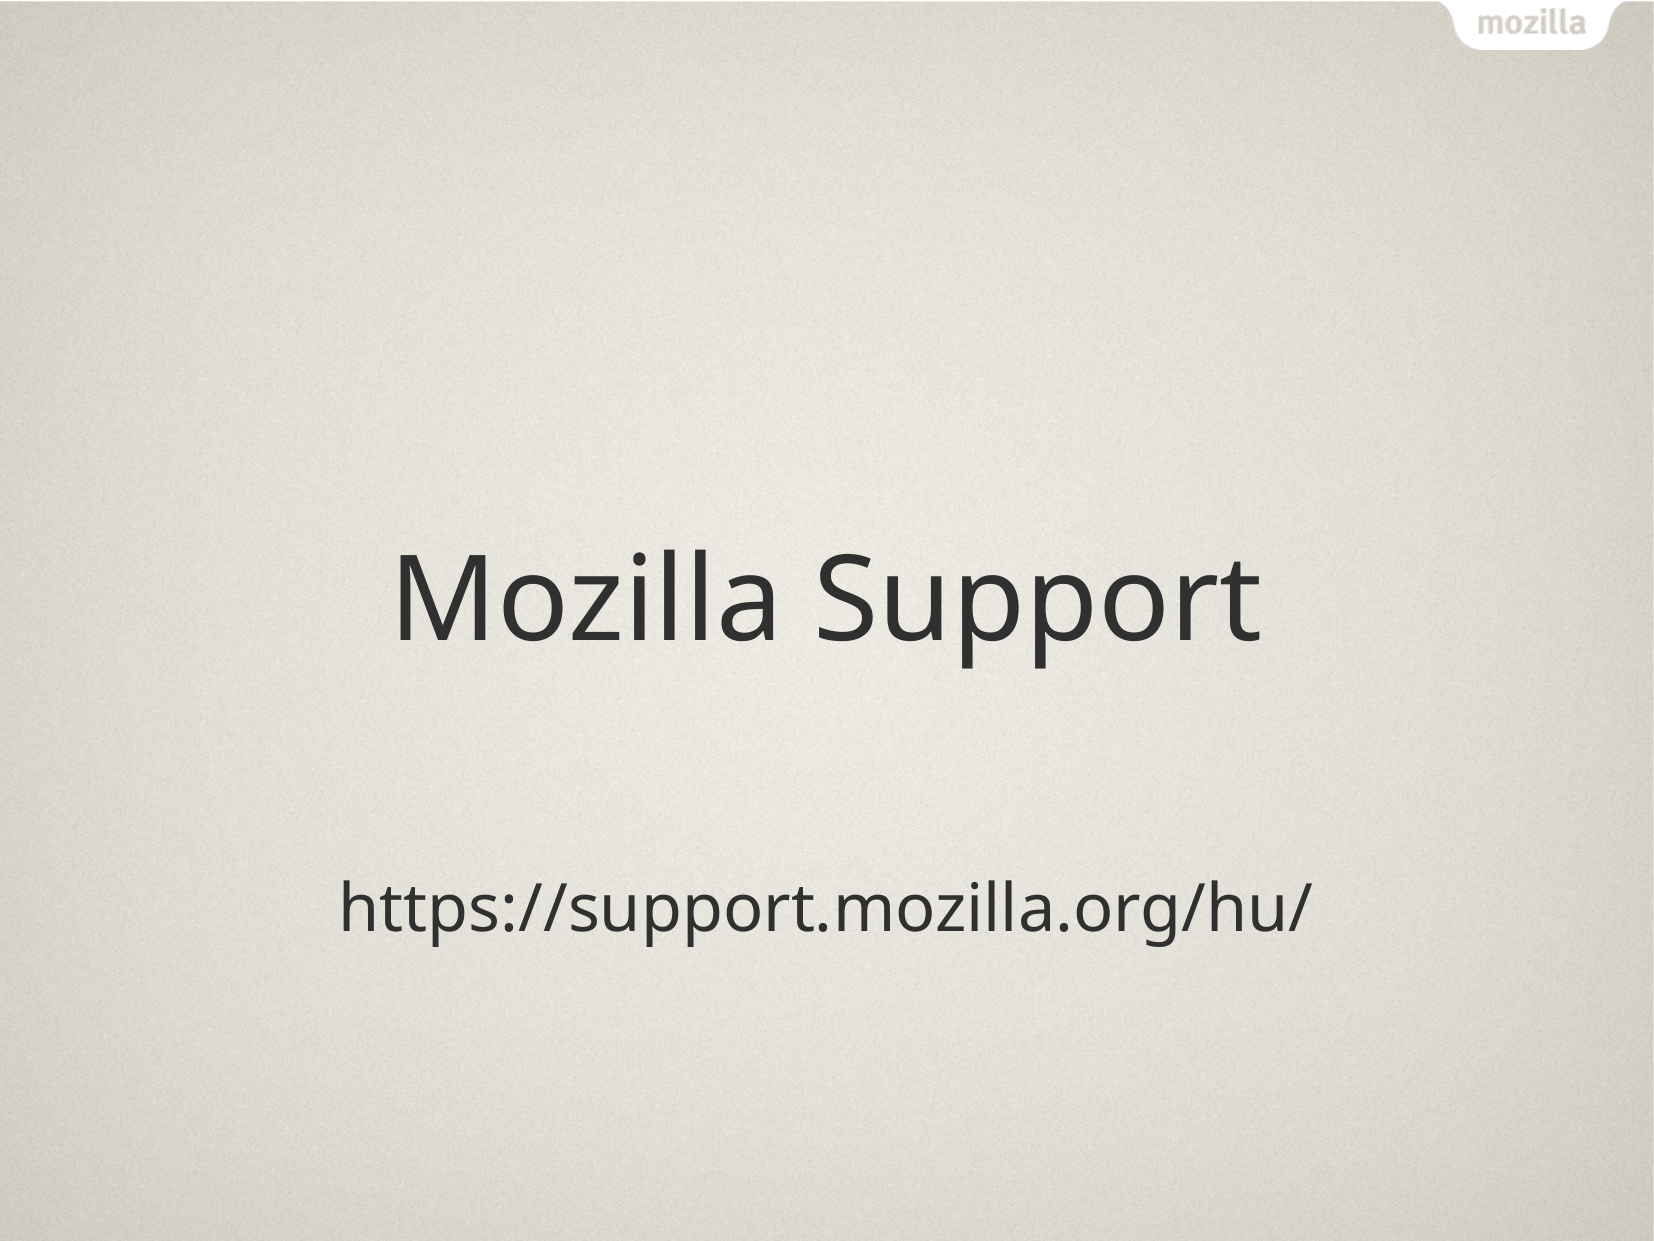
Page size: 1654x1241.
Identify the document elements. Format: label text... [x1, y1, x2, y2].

title Mozilla Support [45, 260, 1609, 645]
subtitle https://support.mozilla.org/hu/ [45, 645, 1609, 1164]
picture [0, 0, 1654, 1241]
